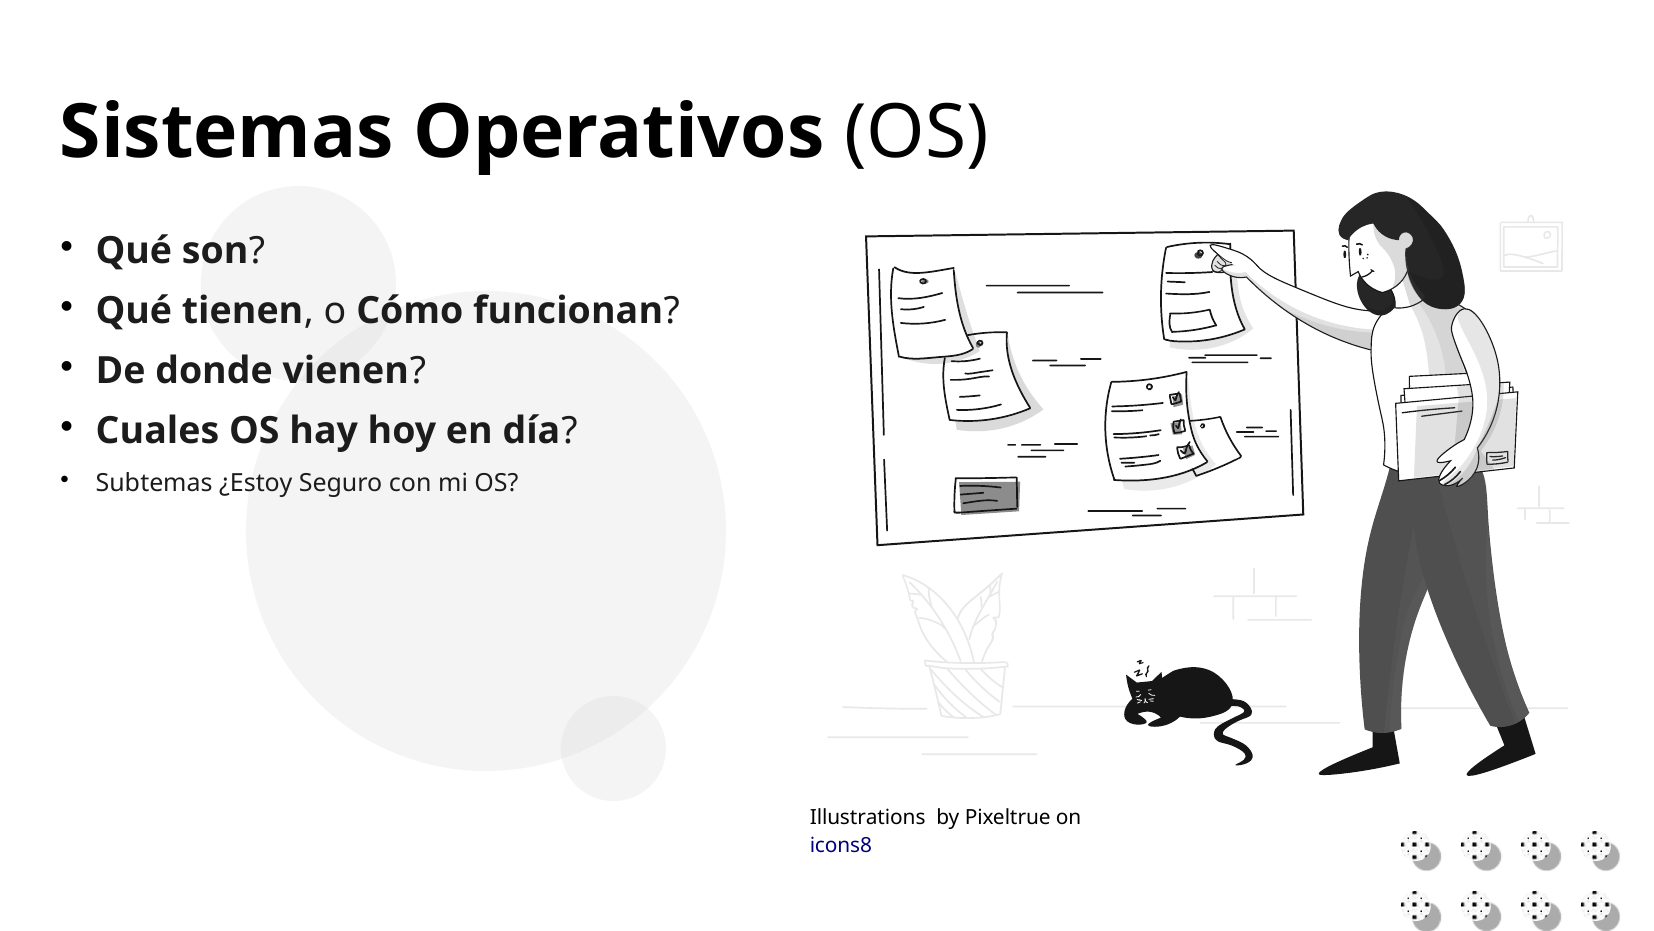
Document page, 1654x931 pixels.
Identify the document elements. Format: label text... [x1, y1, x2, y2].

picture [1400, 830, 1431, 862]
picture [1520, 890, 1551, 921]
text_box Sistemas Operativos (OS) [44, 74, 1050, 219]
picture [1580, 830, 1611, 862]
picture [1520, 830, 1551, 862]
picture [1580, 890, 1611, 921]
picture [1460, 890, 1491, 921]
picture [1400, 891, 1431, 922]
picture [1460, 830, 1491, 862]
text_box Qué son? Qué tienen, o Cómo funcionan? De donde vienen? Cuales OS hay hoy en día? Subtemas ¿Estoy Seguro con mi OS? [45, 219, 975, 548]
